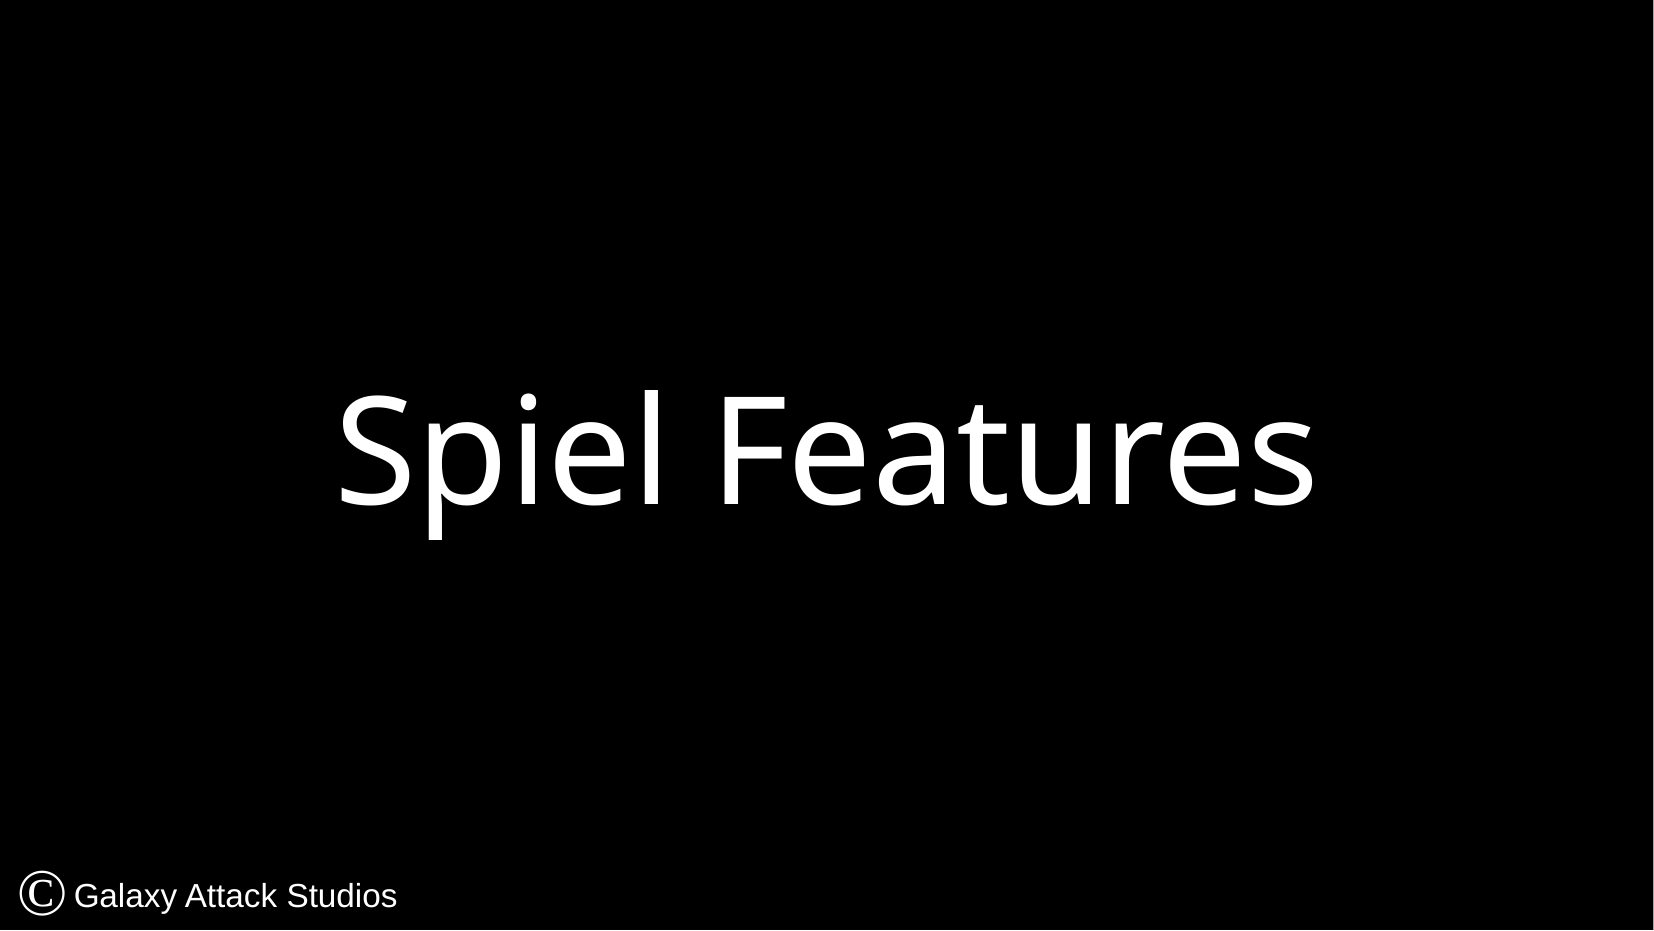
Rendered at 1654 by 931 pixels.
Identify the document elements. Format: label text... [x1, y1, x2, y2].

title Spiel Features [82, 37, 1571, 857]
